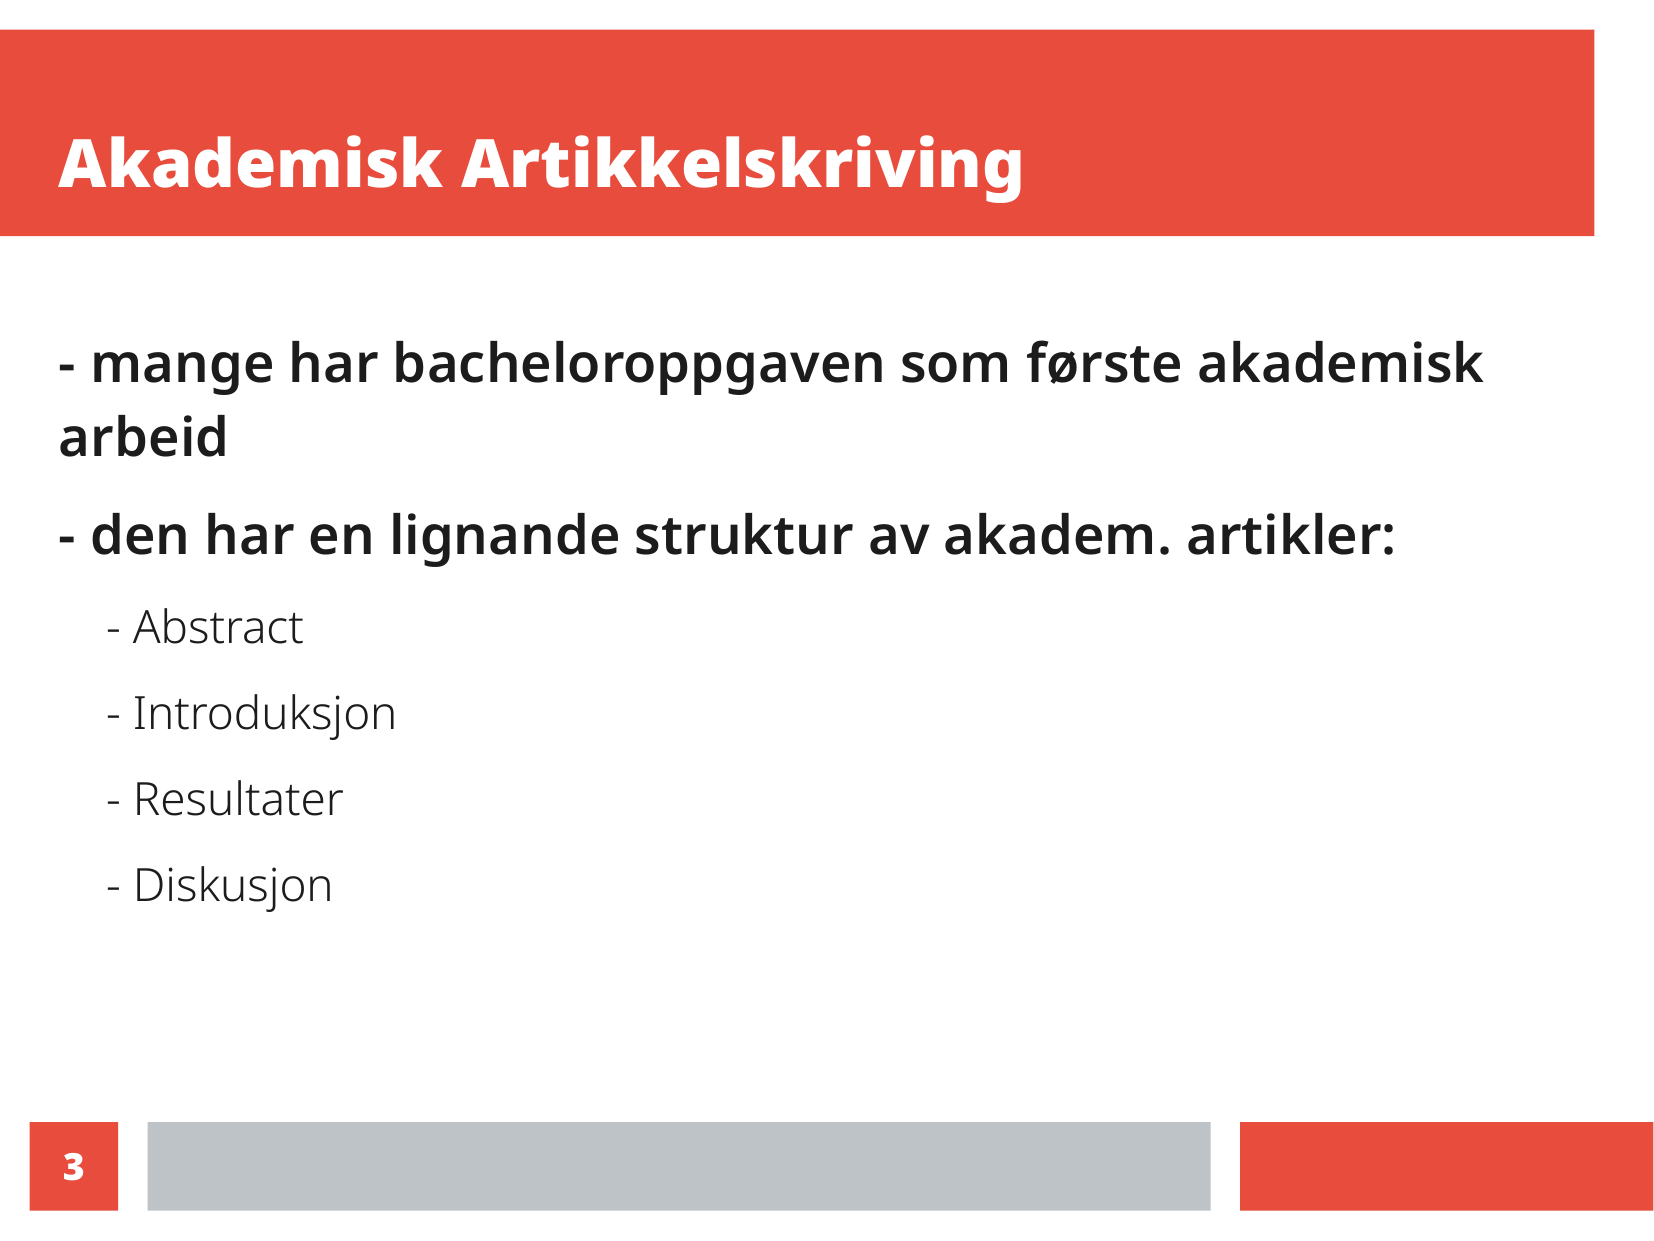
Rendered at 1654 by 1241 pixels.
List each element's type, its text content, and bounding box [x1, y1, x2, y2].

list - mange har bacheloroppgaven som første akademisk arbeid - den har en lignande struktur av akadem. artikler: - Abstract - Introduksjon - Resultater - Diskusjon [59, 324, 1565, 1093]
title Akademisk Artikkelskriving [59, 59, 1595, 207]
